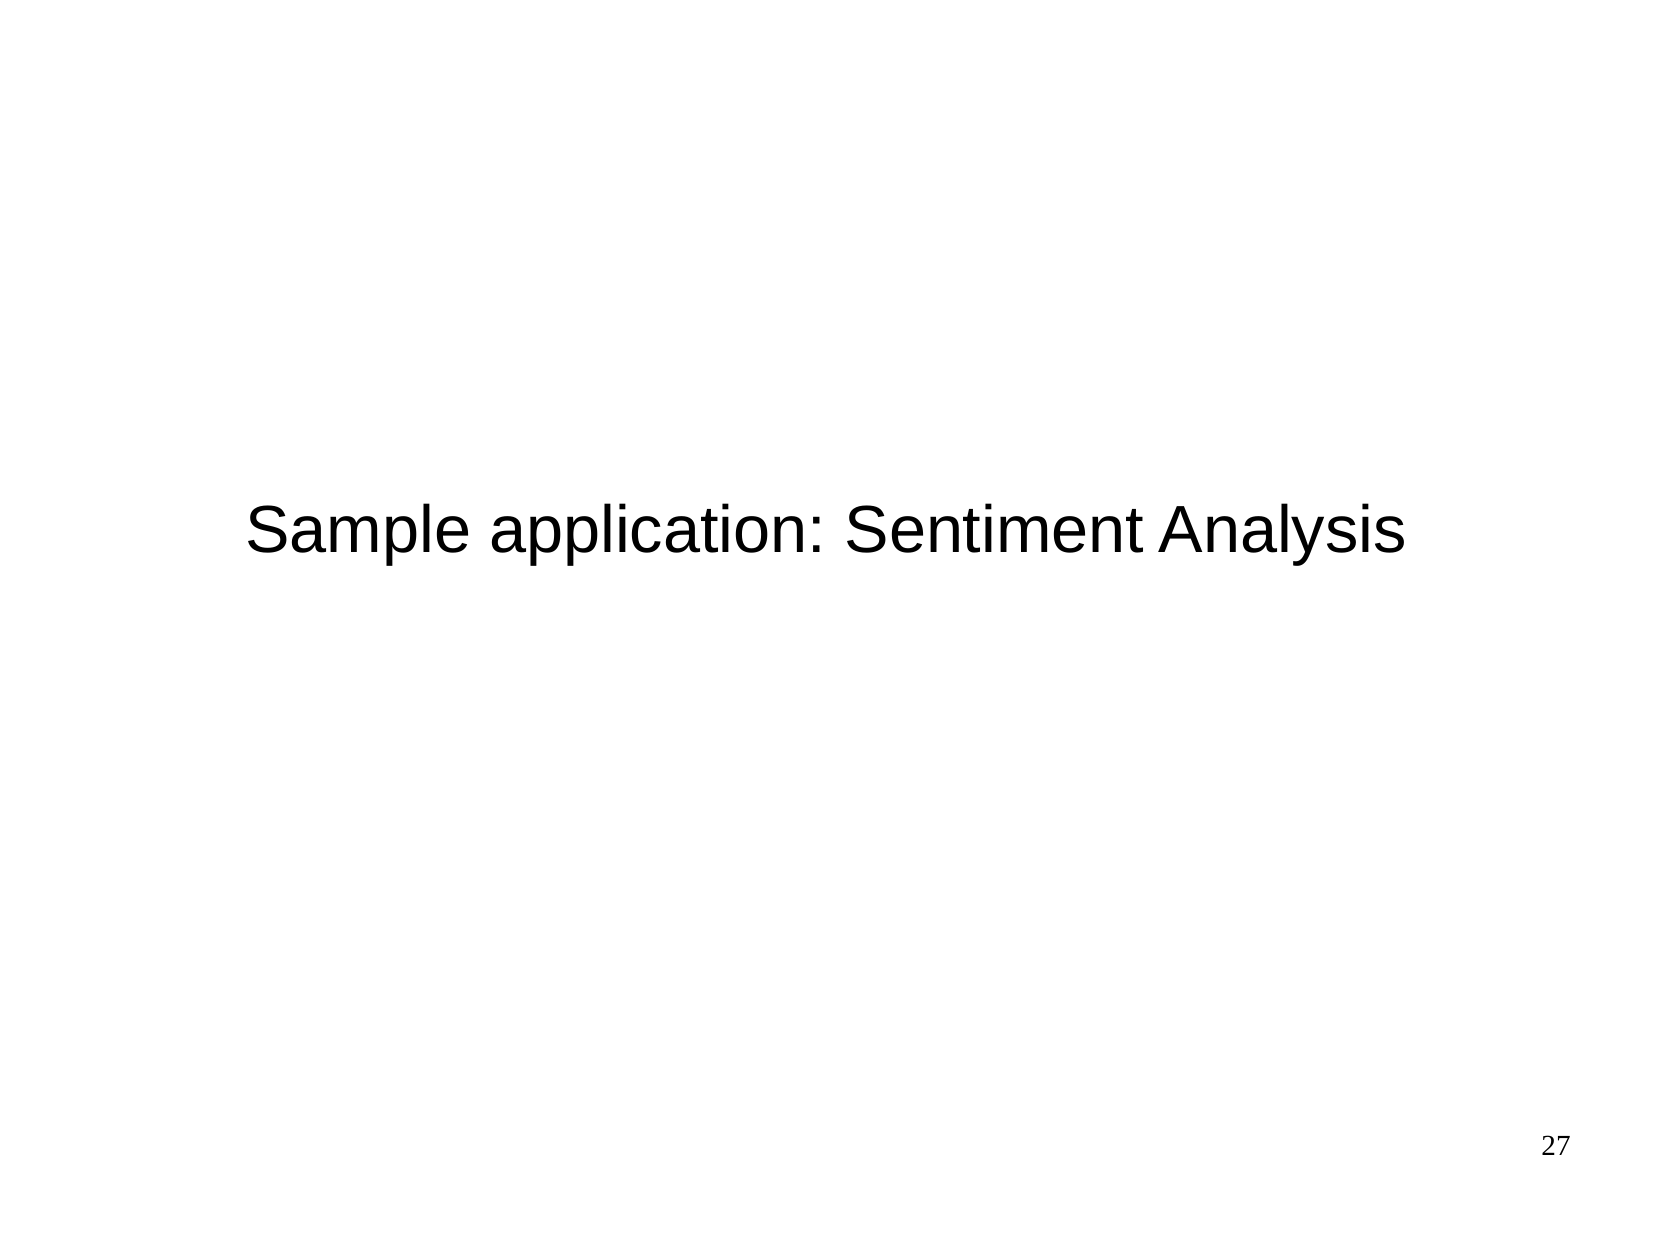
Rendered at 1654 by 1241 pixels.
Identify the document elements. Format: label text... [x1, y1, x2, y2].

subtitle Sample application: Sentiment Analysis [82, 49, 1571, 1010]
